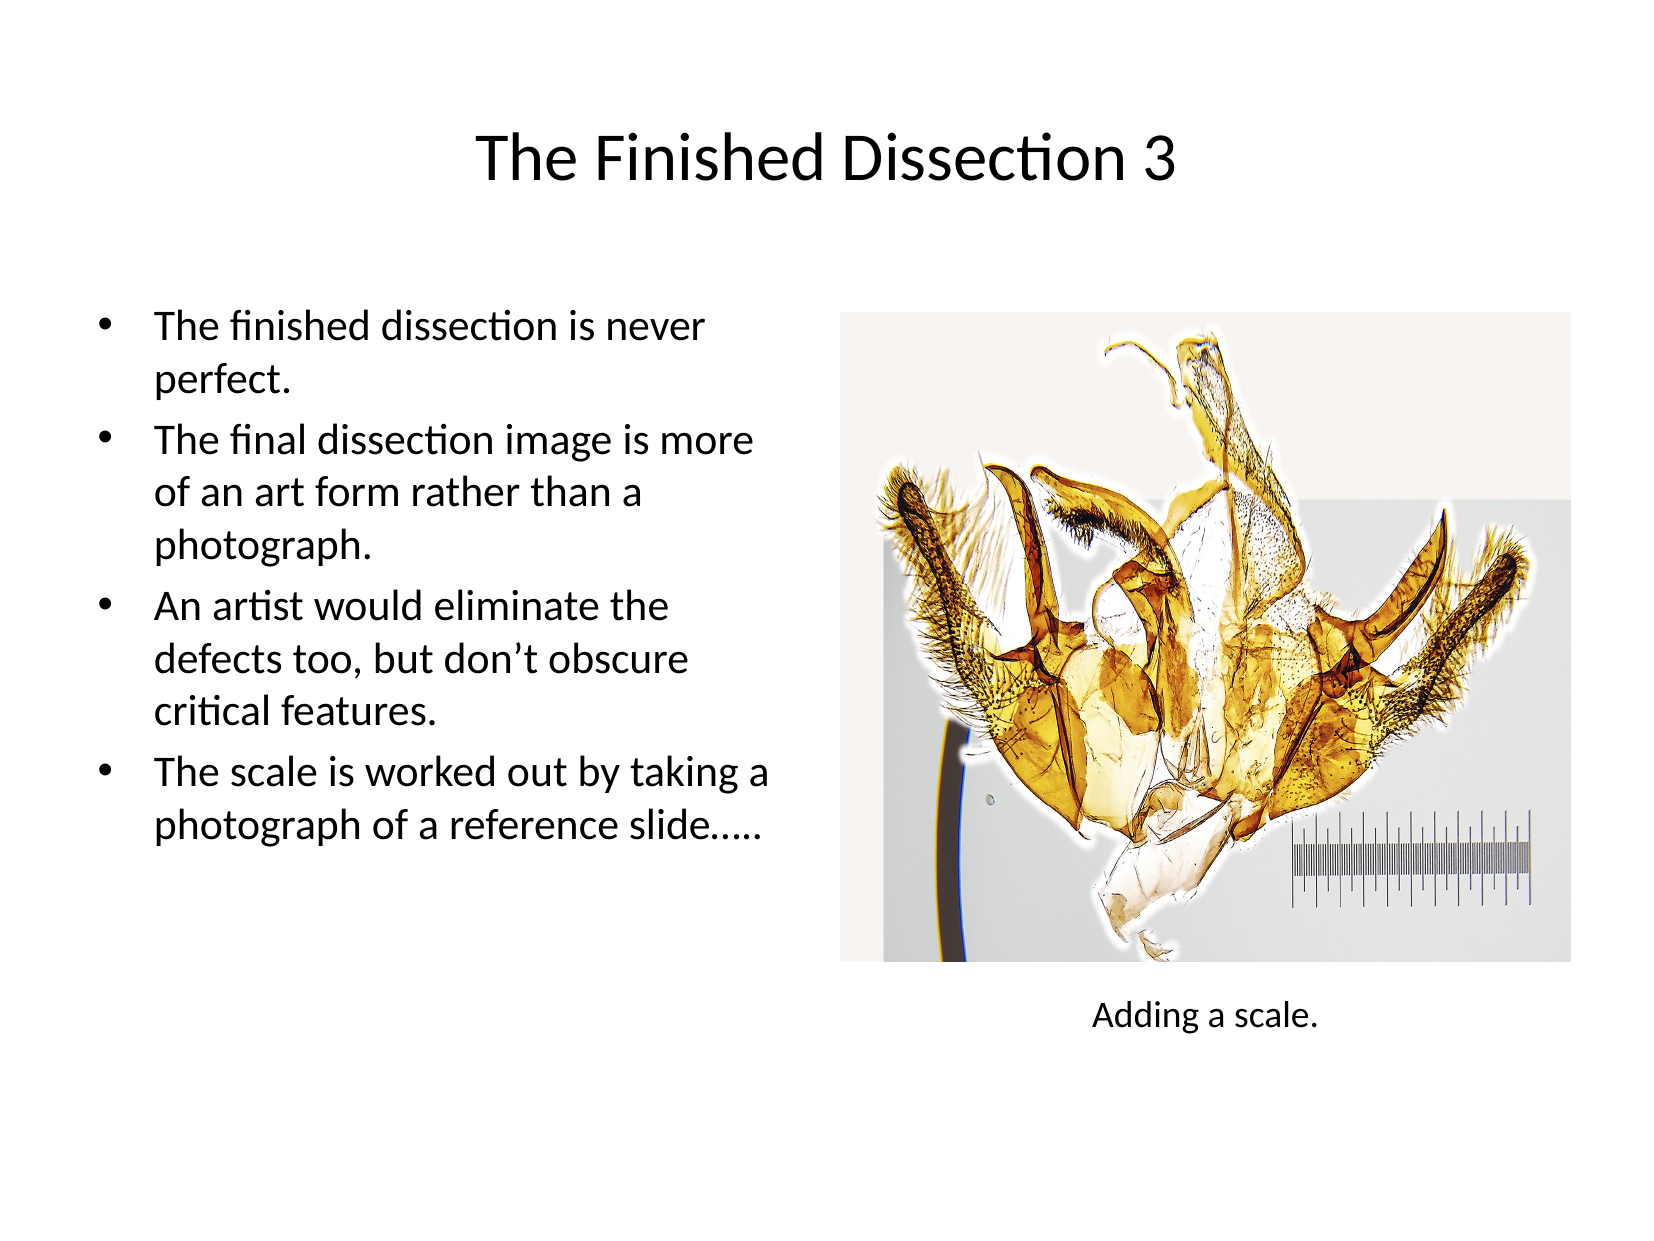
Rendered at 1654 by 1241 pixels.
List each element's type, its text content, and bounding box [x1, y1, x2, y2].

picture [840, 312, 1571, 962]
title The Finished Dissection 3 [82, 49, 1571, 257]
text_box Adding a scale. [840, 982, 1571, 1106]
list The finished dissection is never perfect. The final dissection image is more of an art form rather than a photograph. An artist would eliminate the defects too, but don’t obscure critical features. The scale is worked out by taking a photograph of a reference slide….. [82, 289, 813, 1108]
